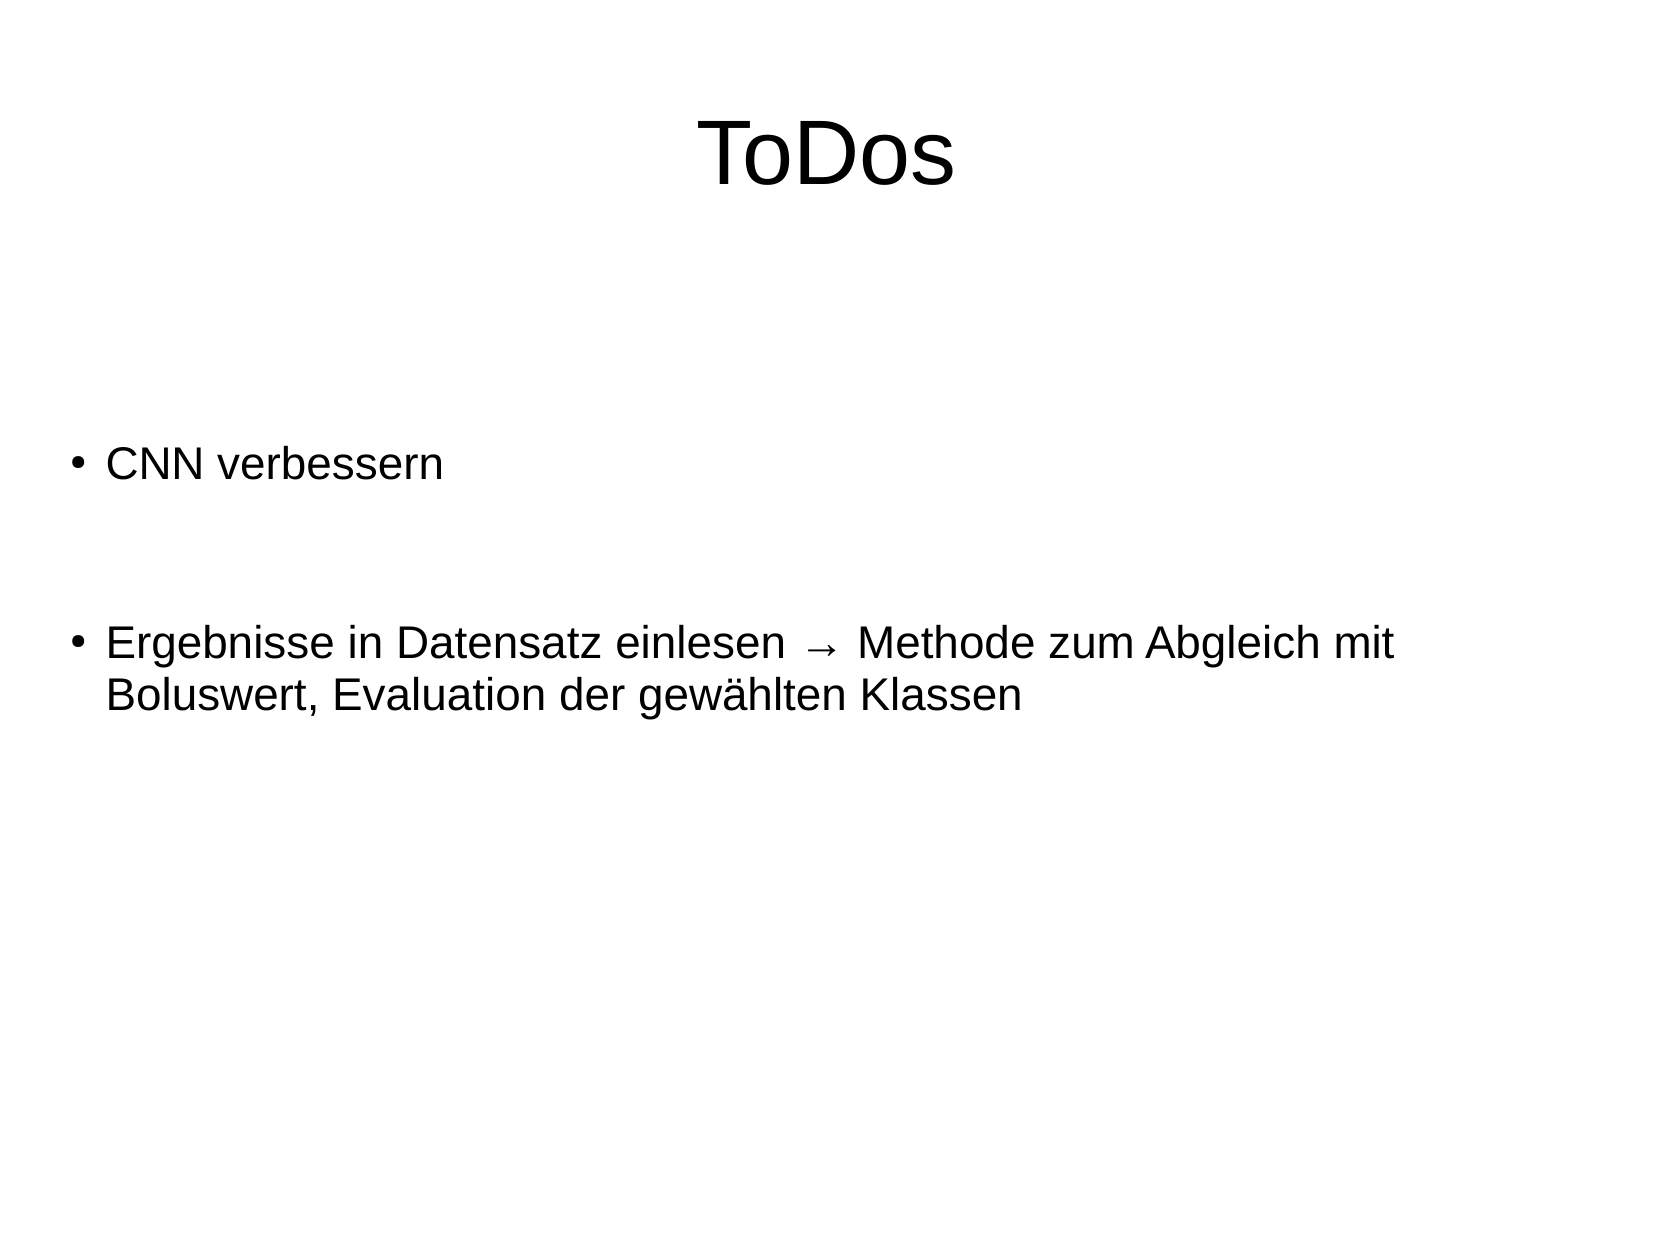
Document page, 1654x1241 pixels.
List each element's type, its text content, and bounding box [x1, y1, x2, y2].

subtitle [70, 211, 1560, 1212]
title ToDos [82, 49, 1571, 257]
text_box CNN verbessern Ergebnisse in Datensatz einlesen → Methode zum Abgleich mit Boluswert, Evaluation der gewählten Klassen [70, 242, 1559, 1158]
